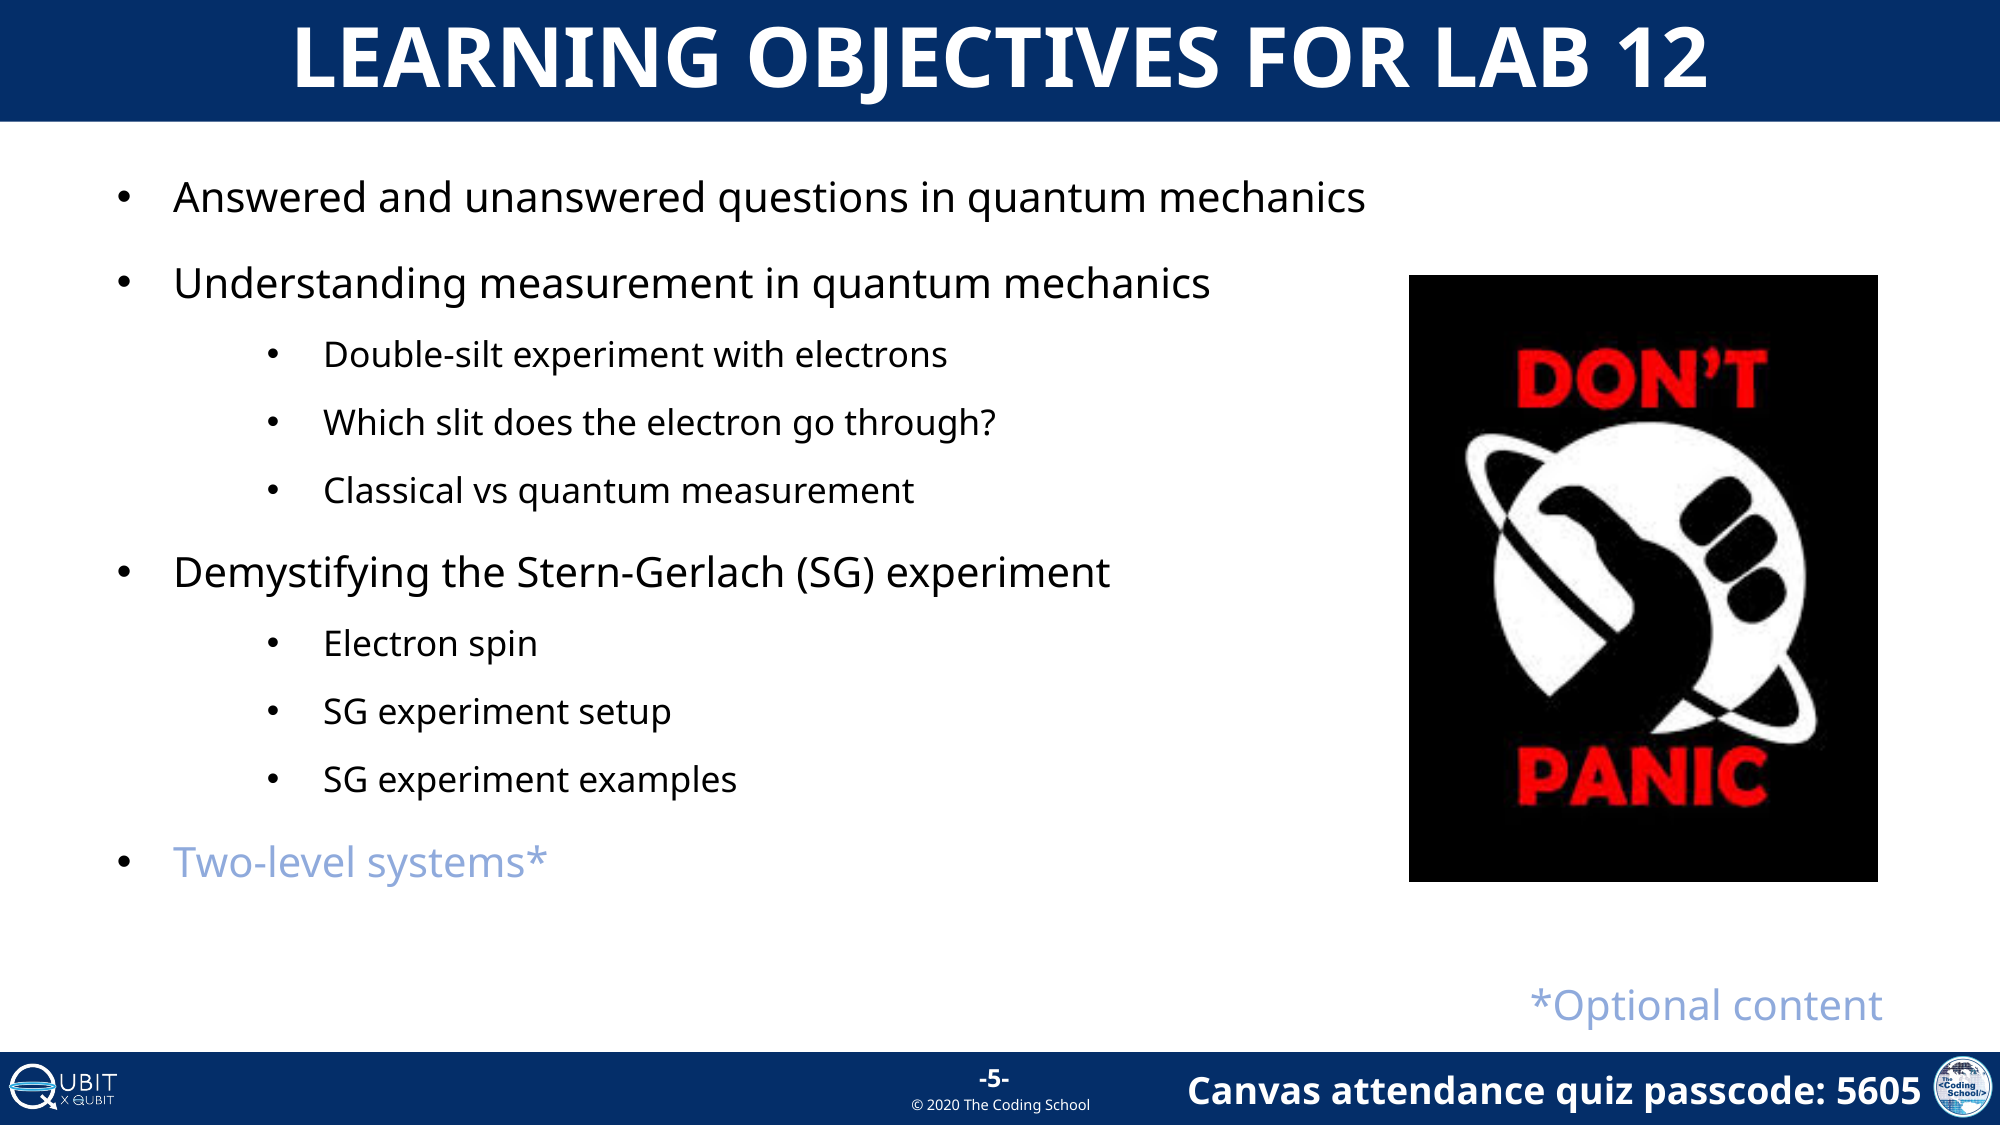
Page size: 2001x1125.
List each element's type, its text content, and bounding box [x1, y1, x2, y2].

picture [1409, 275, 1878, 882]
text_box -5- [945, 1050, 1044, 1110]
text_box *Optional content [1514, 971, 1878, 1037]
title Learning objectives FOR LAB 12 [0, 0, 2000, 122]
text_box Answered and unanswered questions in quantum mechanics Understanding measurement in quantum mechanics Double-silt experiment with electrons Which slit does the electron go through? Classical vs quantum measurement Demystifying the Stern-Gerlach (SG) experiment Electron spin SG experiment setup SG experiment examples Two-level systems* [101, 148, 1851, 1024]
